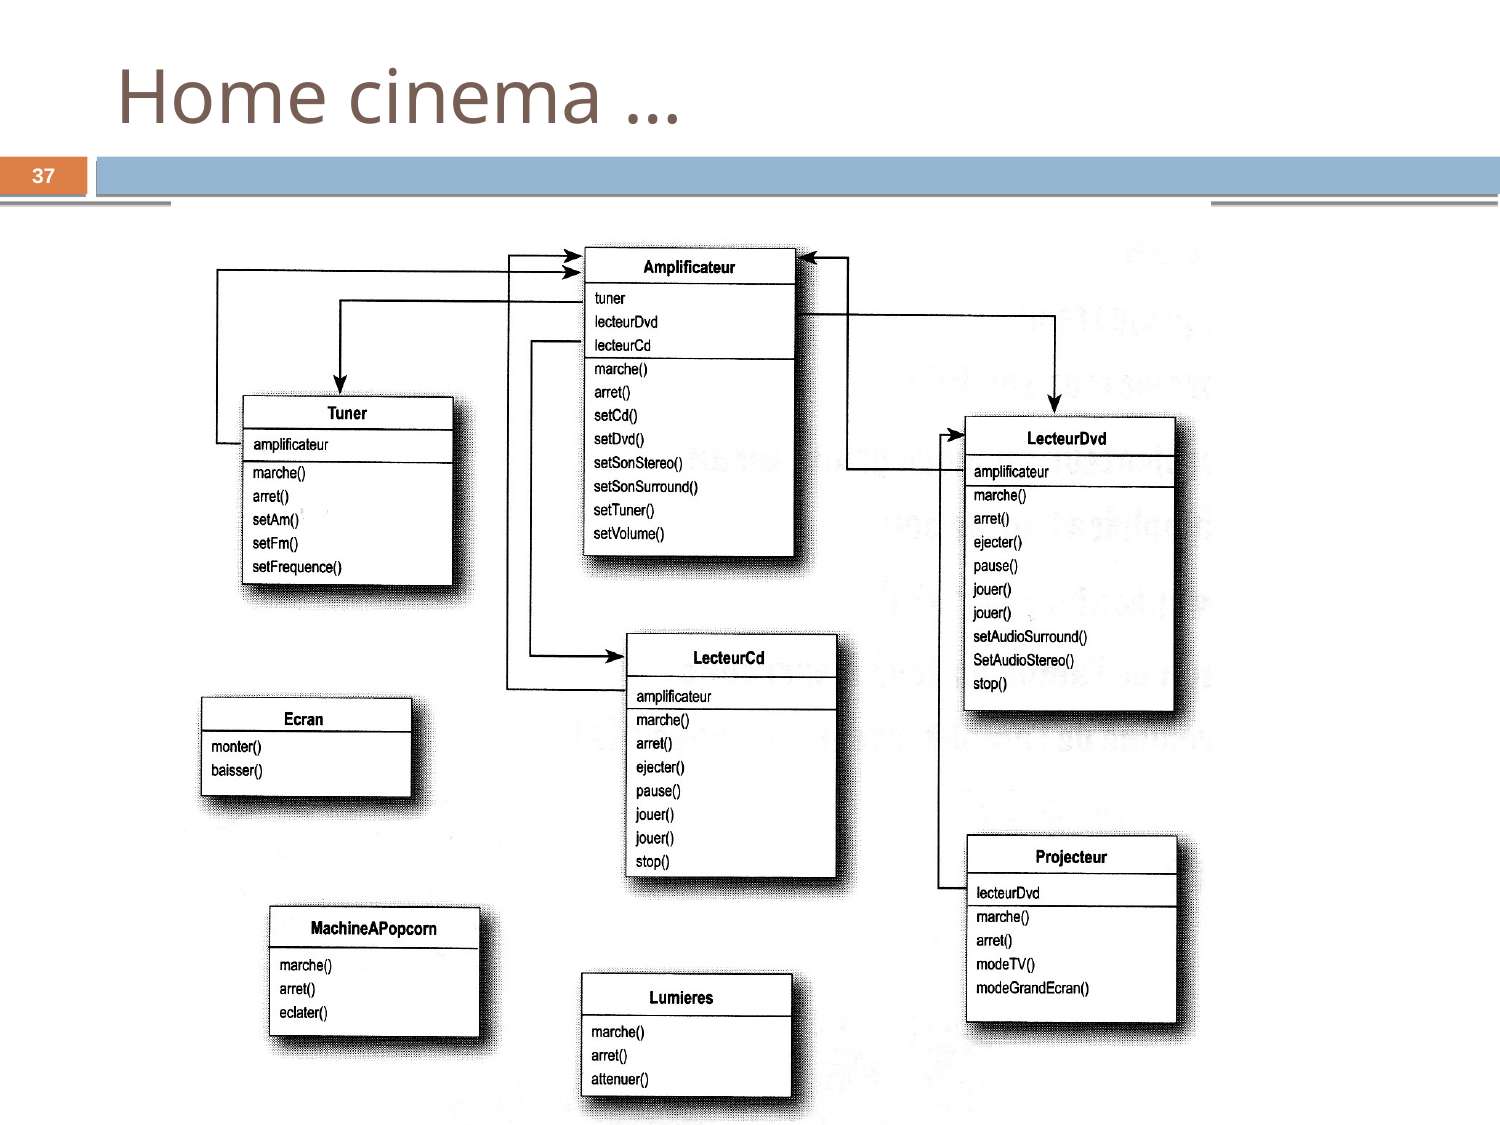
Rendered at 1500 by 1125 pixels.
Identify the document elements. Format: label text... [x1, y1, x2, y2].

slide_number <numéro> [0, 155, 88, 196]
picture [171, 198, 1211, 1125]
title Home cinema … [100, 37, 1438, 149]
